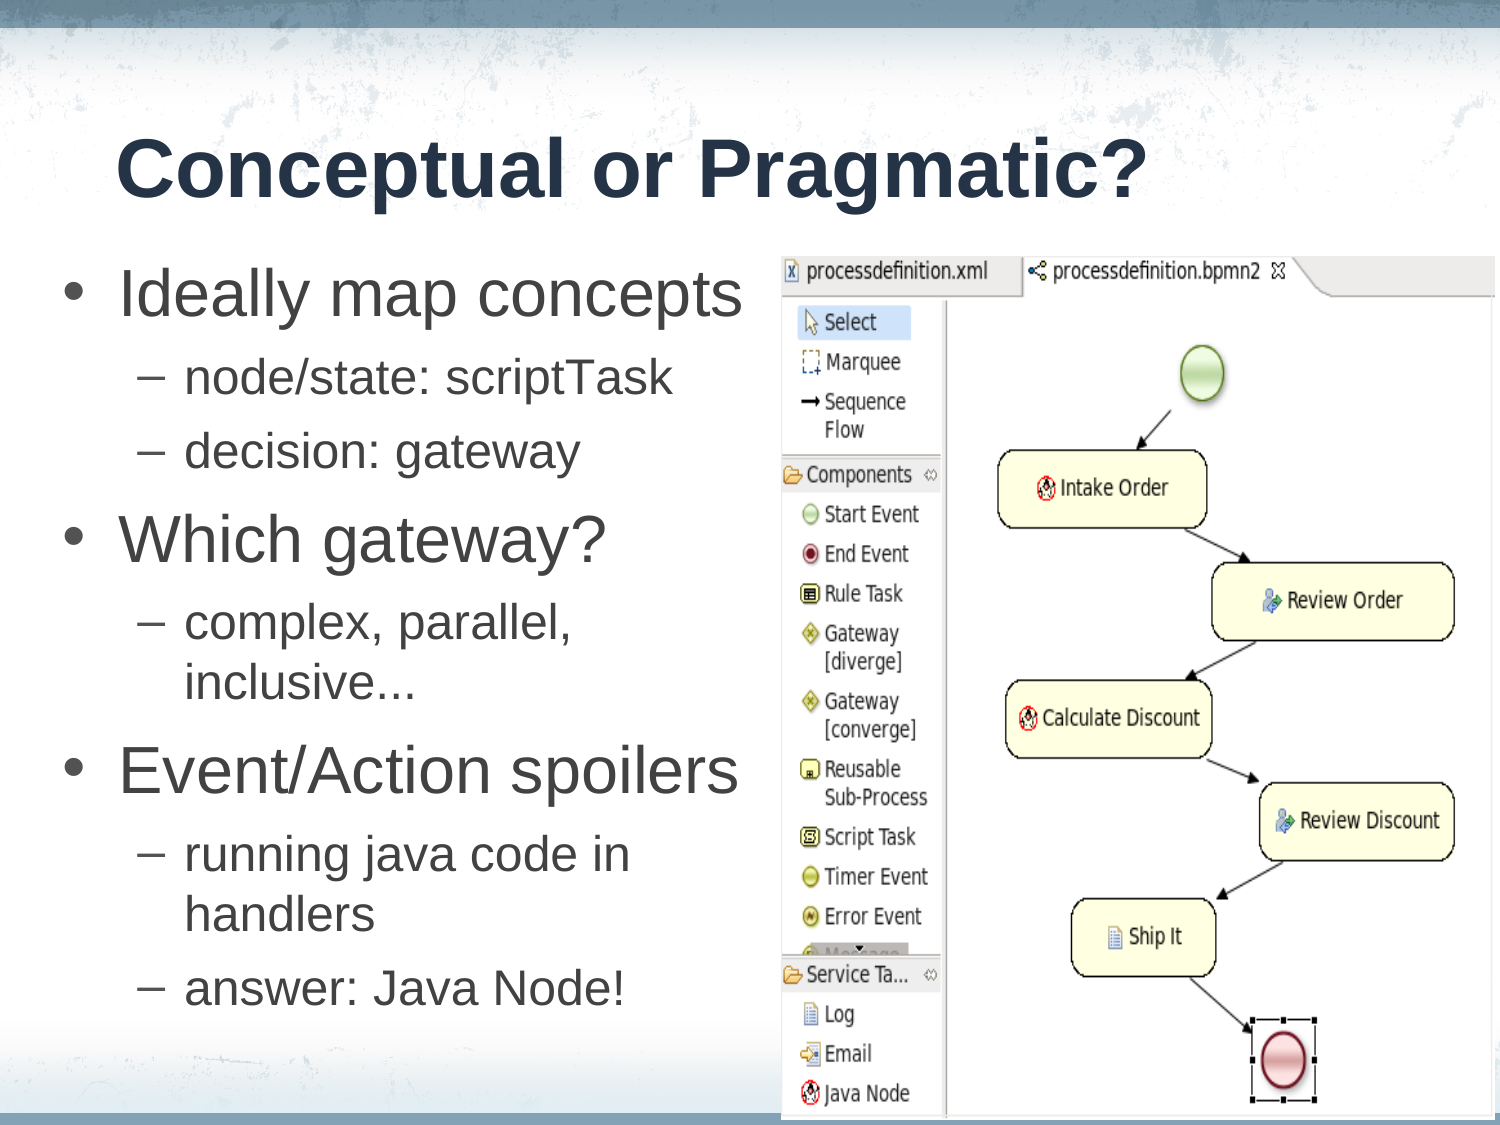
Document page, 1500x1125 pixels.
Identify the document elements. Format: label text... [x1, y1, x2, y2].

list Ideally map concepts node/state: scriptTask decision: gateway Which gateway? complex, parallel, inclusive... Event/Action spoilers running java code in handlers answer: Java Node! [47, 242, 782, 1024]
title Conceptual or Pragmatic? [100, 46, 1376, 256]
picture [0, 0, 1500, 1125]
